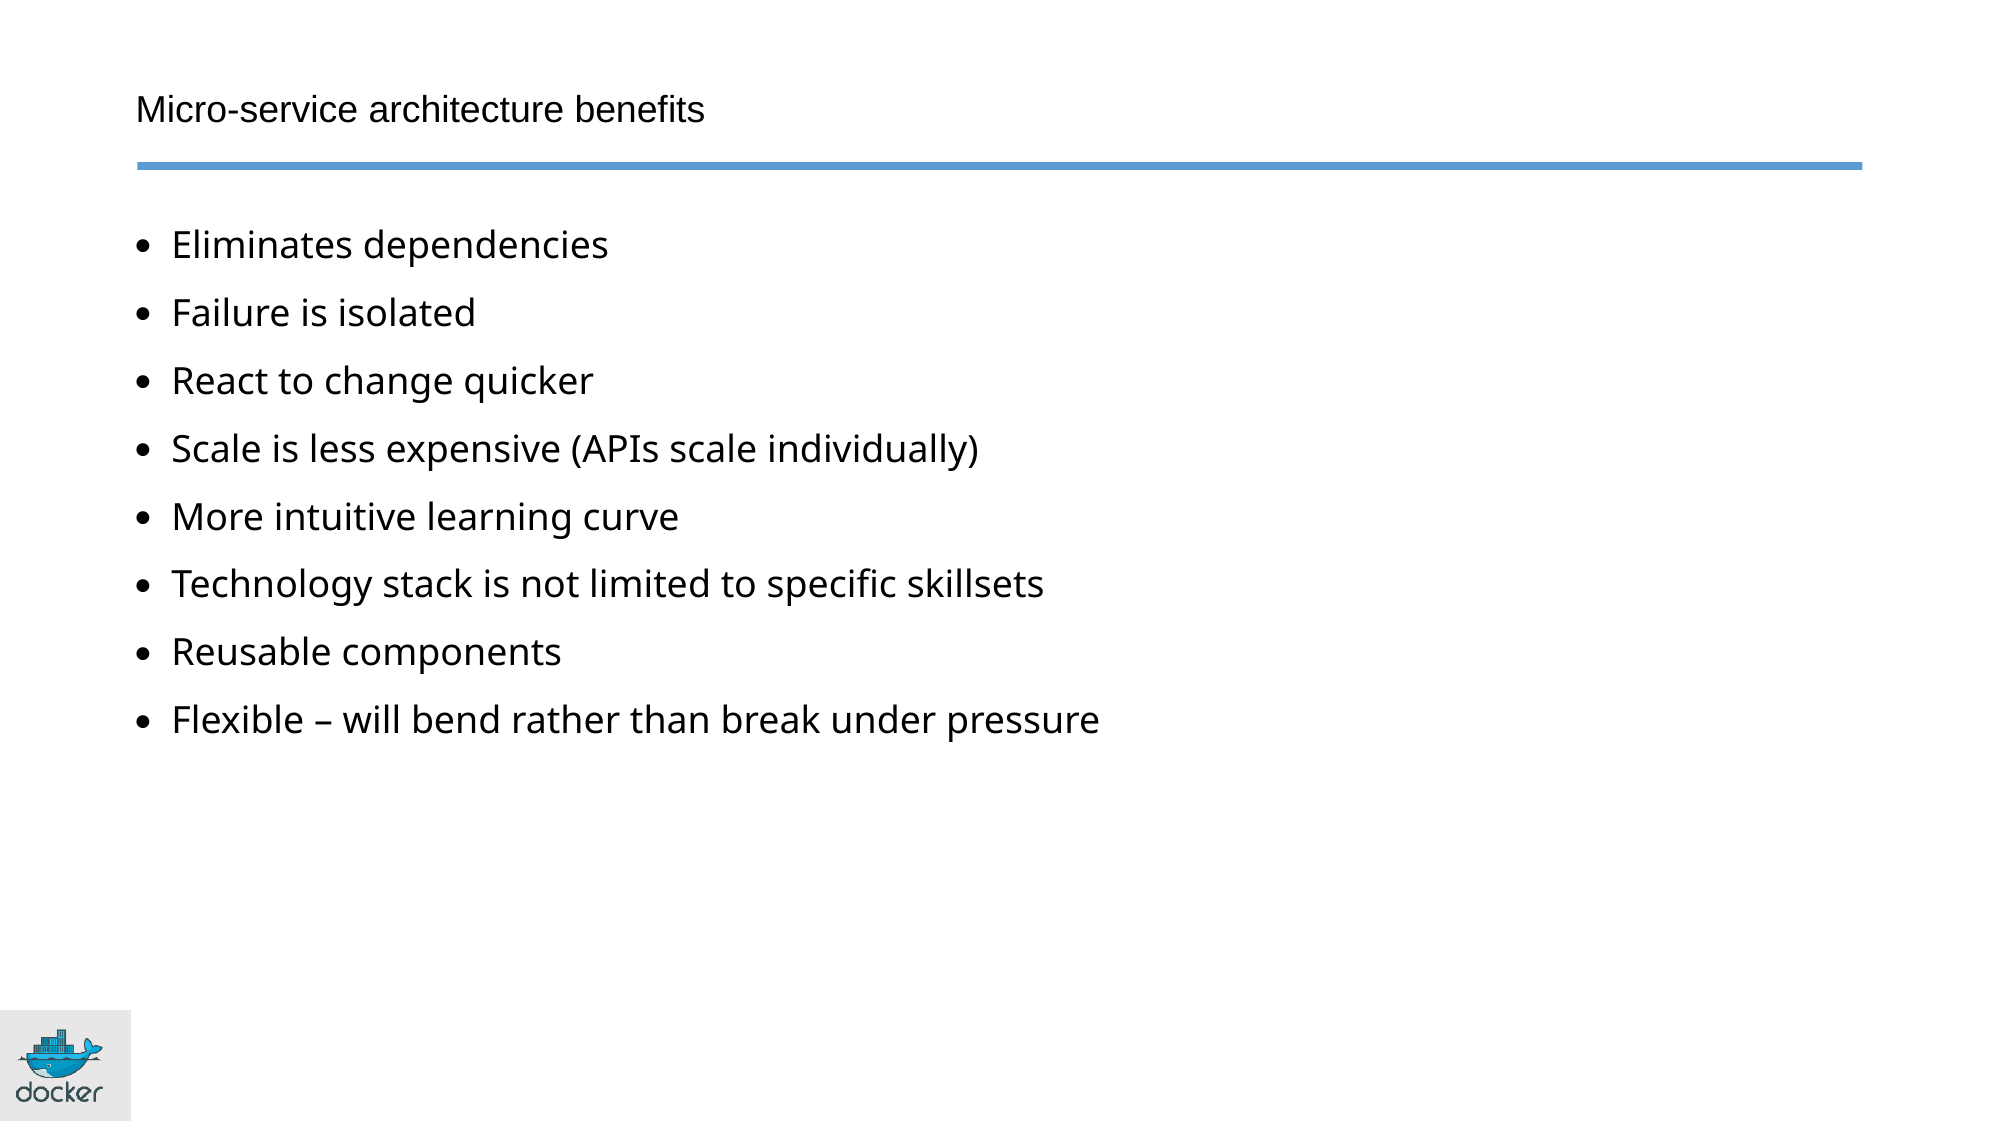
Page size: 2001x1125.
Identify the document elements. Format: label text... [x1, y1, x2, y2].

picture [0, 1010, 131, 1121]
text_box Micro-service architecture benefits Eliminates dependencies Failure is isolated React to change quicker Scale is less expensive (APIs scale individually) More intuitive learning curve Technology stack is not limited to specific skillsets Reusable components Flexible – will bend rather than break under pressure [47, 77, 1426, 897]
